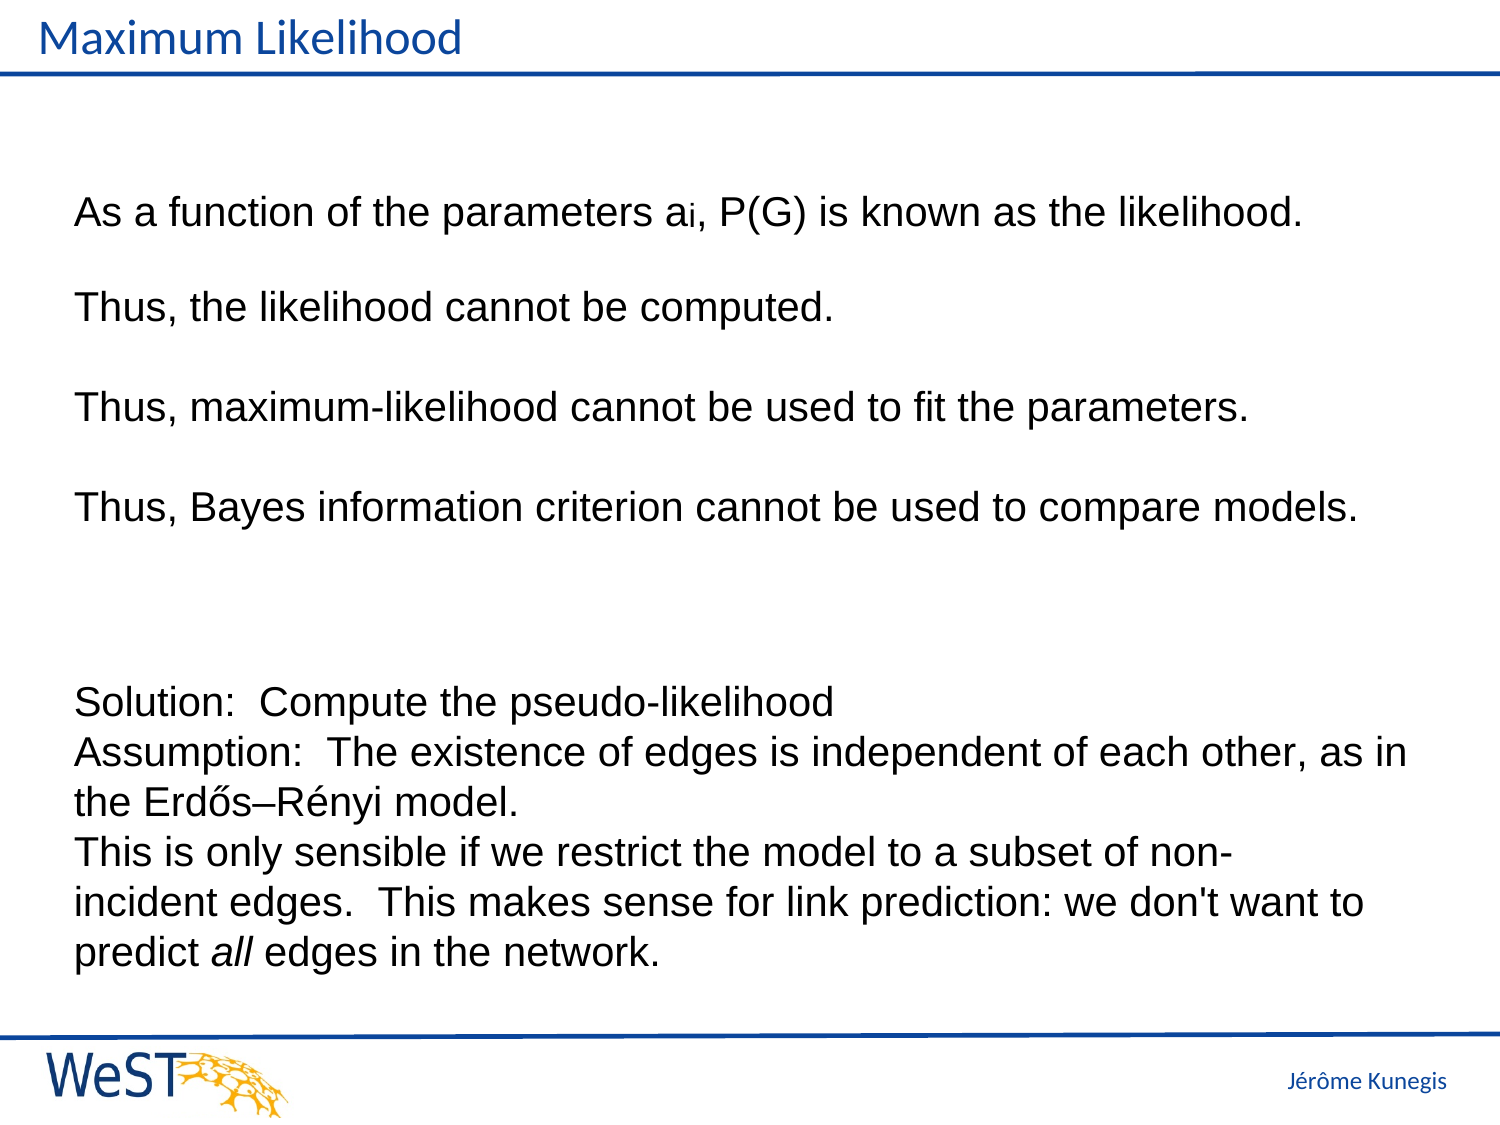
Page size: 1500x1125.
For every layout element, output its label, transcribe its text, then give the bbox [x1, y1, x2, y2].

text_box As a function of the parameters ai, P(G) is known as the likelihood. Thus, the likelihood cannot be computed. Thus, maximum-likelihood cannot be used to fit the parameters. Thus, Bayes information criterion cannot be used to compare models. Solution: Compute the pseudo-likelihood Assumption: The existence of edges is independent of each other, as in the Erdős–Rényi model. This is only sensible if we restrict the model to a subset of non- incident edges. This makes sense for link prediction: we don't want to predict all edges in the network. [59, 177, 1435, 989]
picture [41, 1046, 302, 1118]
text_box Maximum Likelihood [23, 0, 1418, 86]
